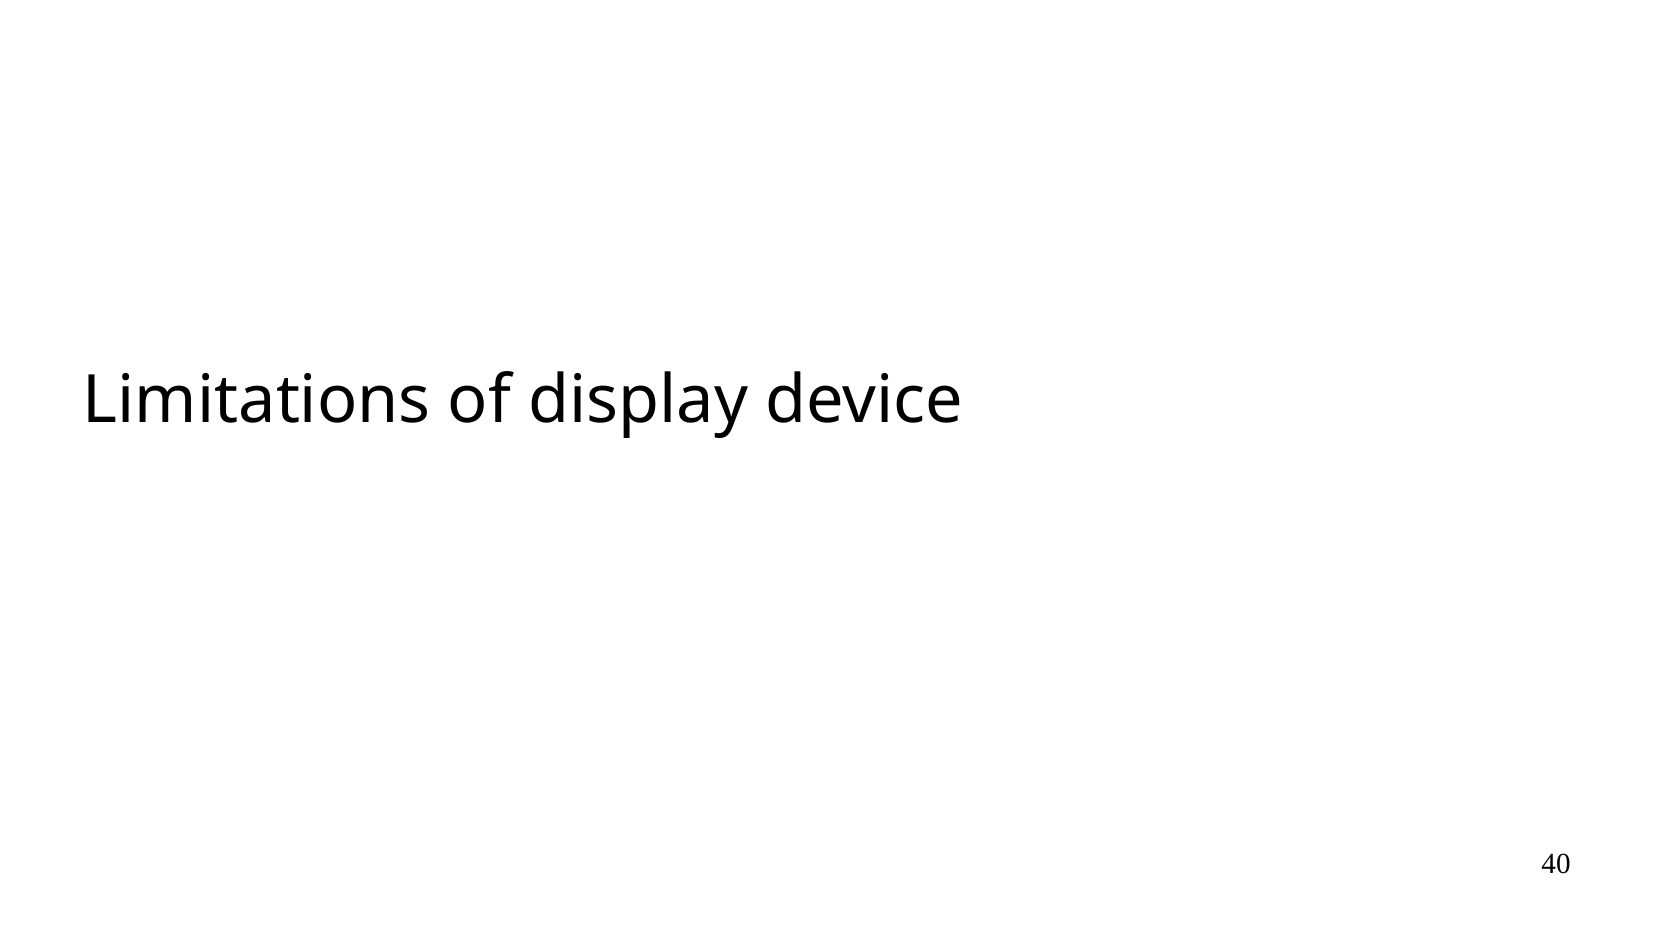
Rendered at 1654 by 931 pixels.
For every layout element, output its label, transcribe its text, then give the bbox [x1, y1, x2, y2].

subtitle Limitations of display device [82, 37, 1571, 757]
